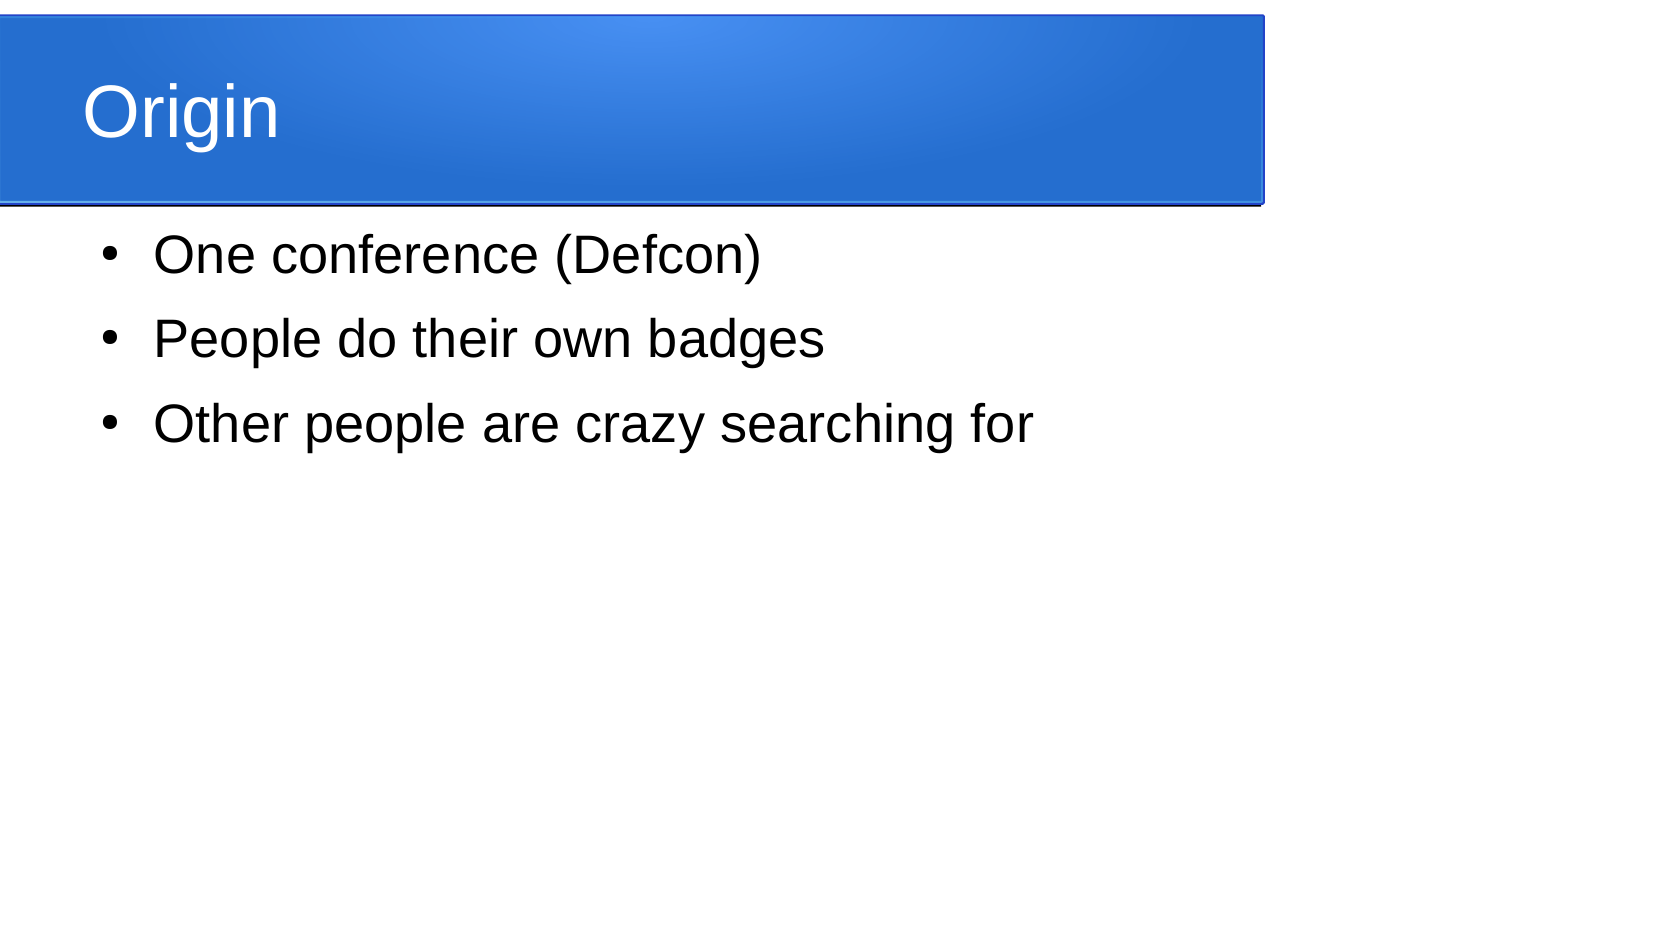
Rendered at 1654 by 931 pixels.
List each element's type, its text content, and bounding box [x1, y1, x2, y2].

title Origin [82, 35, 1235, 189]
list One conference (Defcon) People do their own badges Other people are crazy searching for [82, 224, 1571, 764]
